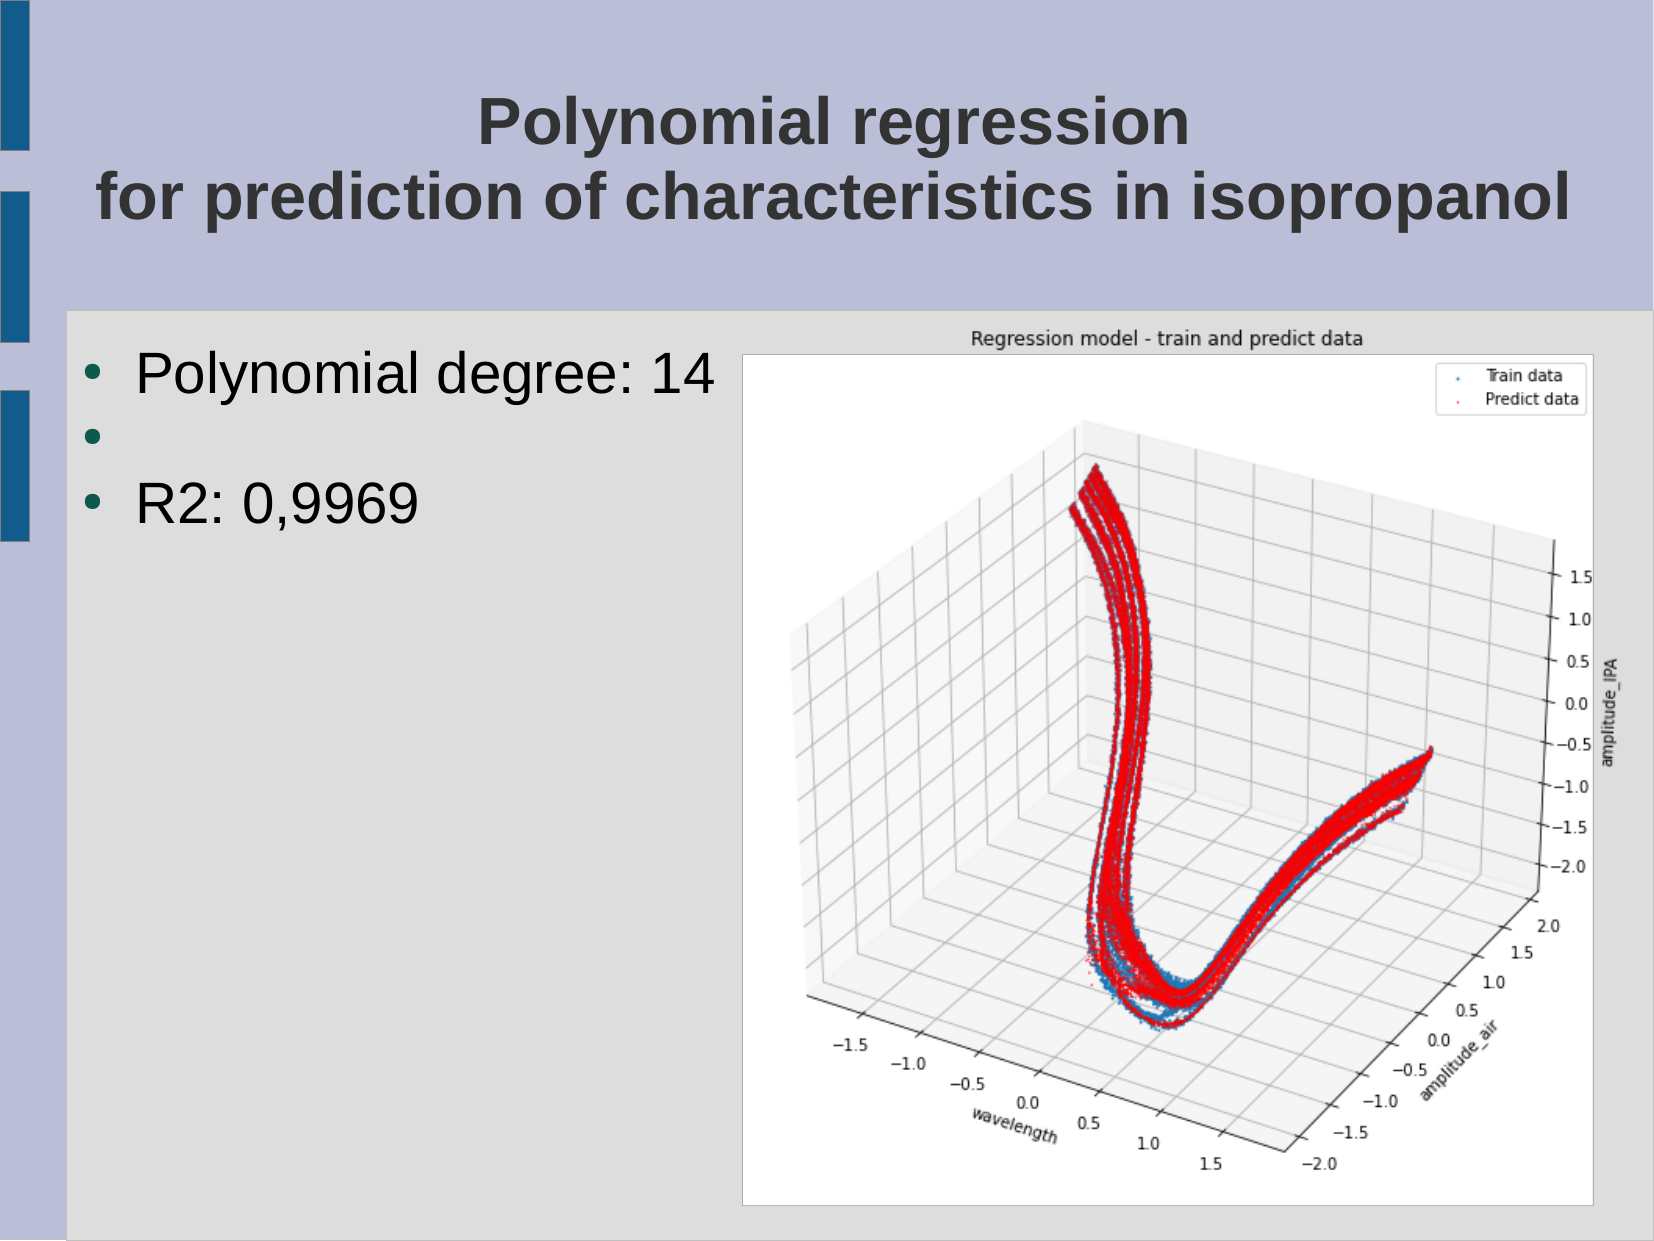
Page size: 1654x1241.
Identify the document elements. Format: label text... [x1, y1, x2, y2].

list Polynomial degree: 14 R2: 0,9969 [64, 340, 732, 1123]
title Polynomial regression for prediction of characteristics in isopropanol [92, 47, 1578, 272]
picture [732, 319, 1631, 1217]
